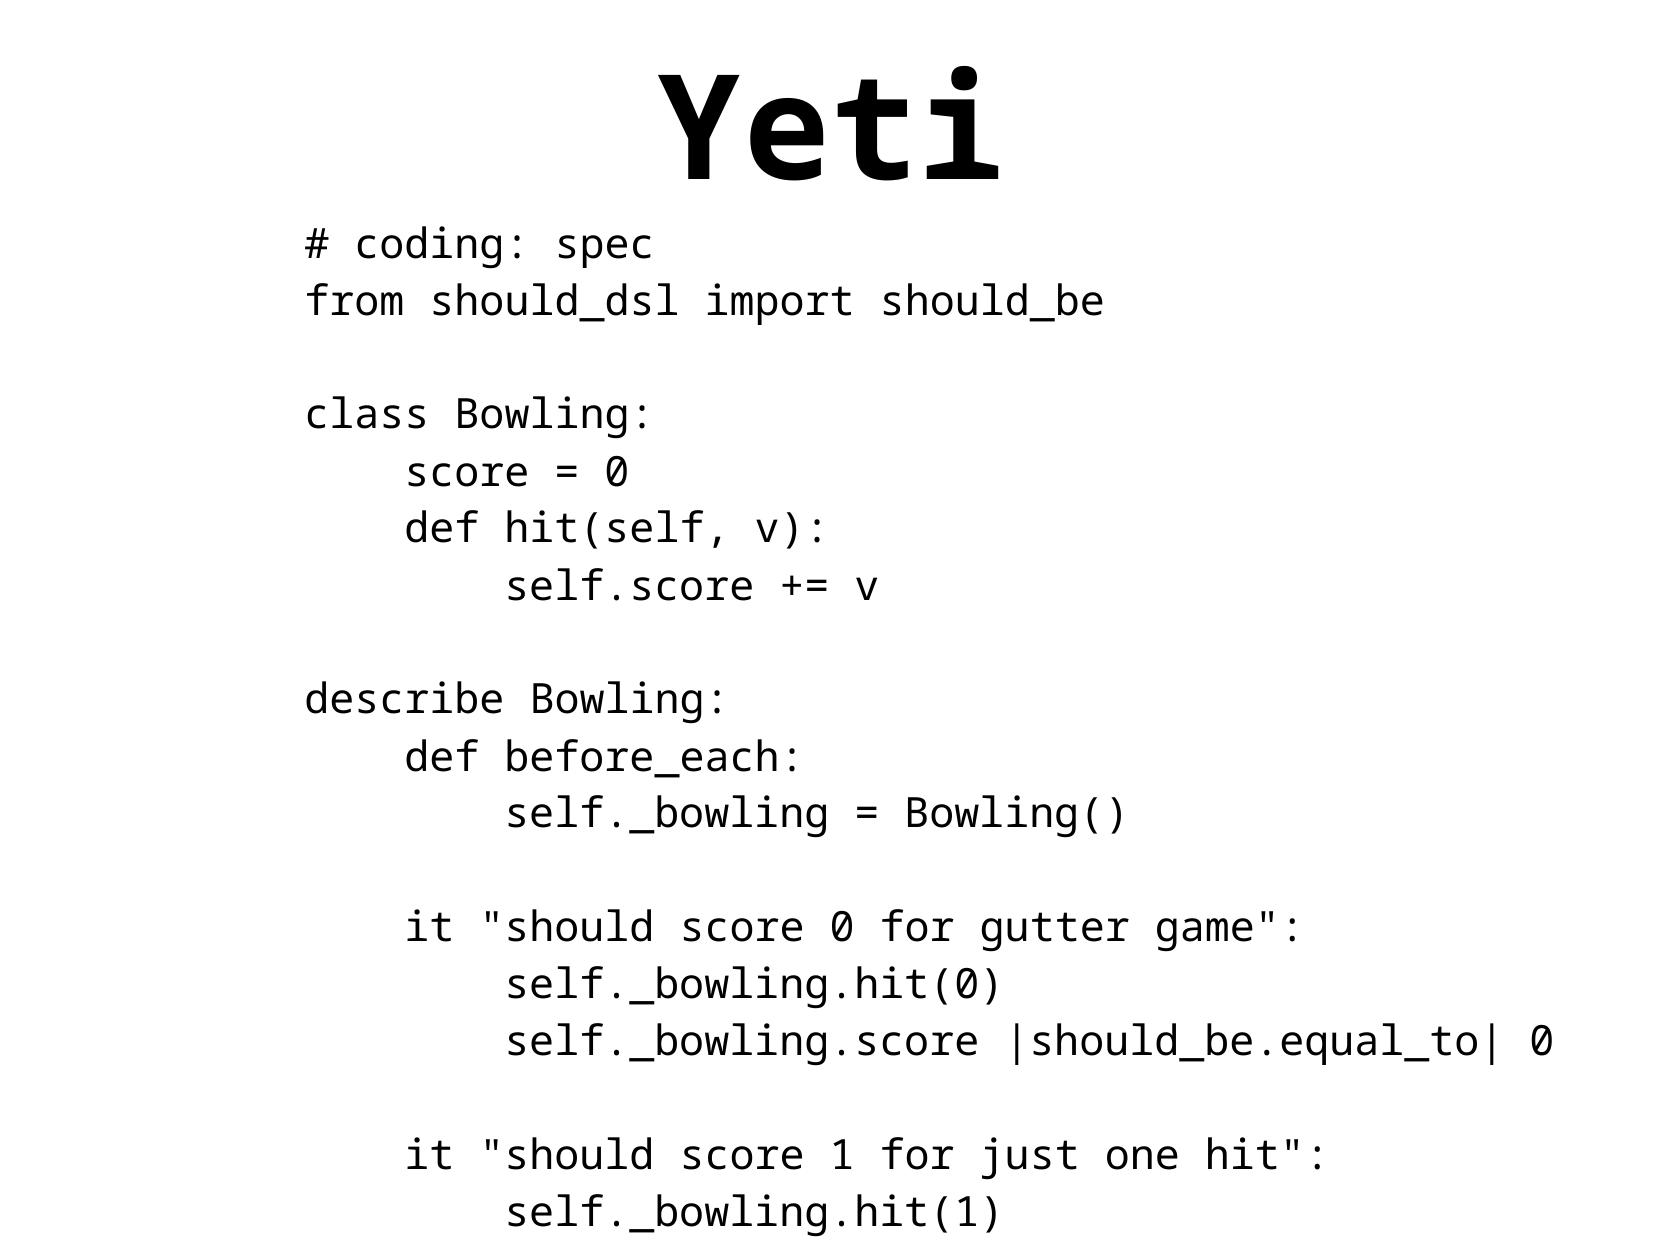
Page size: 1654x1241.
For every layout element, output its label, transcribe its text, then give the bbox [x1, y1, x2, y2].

text_box # coding: spec from should_dsl import should_be class Bowling: score = 0 def hit(self, v): self.score += v describe Bowling: def before_each: self._bowling = Bowling() it "should score 0 for gutter game": self._bowling.hit(0) self._bowling.score |should_be.equal_to| 0 it "should score 1 for just one hit": self._bowling.hit(1) self._bowling.score |should_be.equal_to| 1 [289, 205, 1602, 1241]
text_box Yeti [368, 16, 1293, 204]
